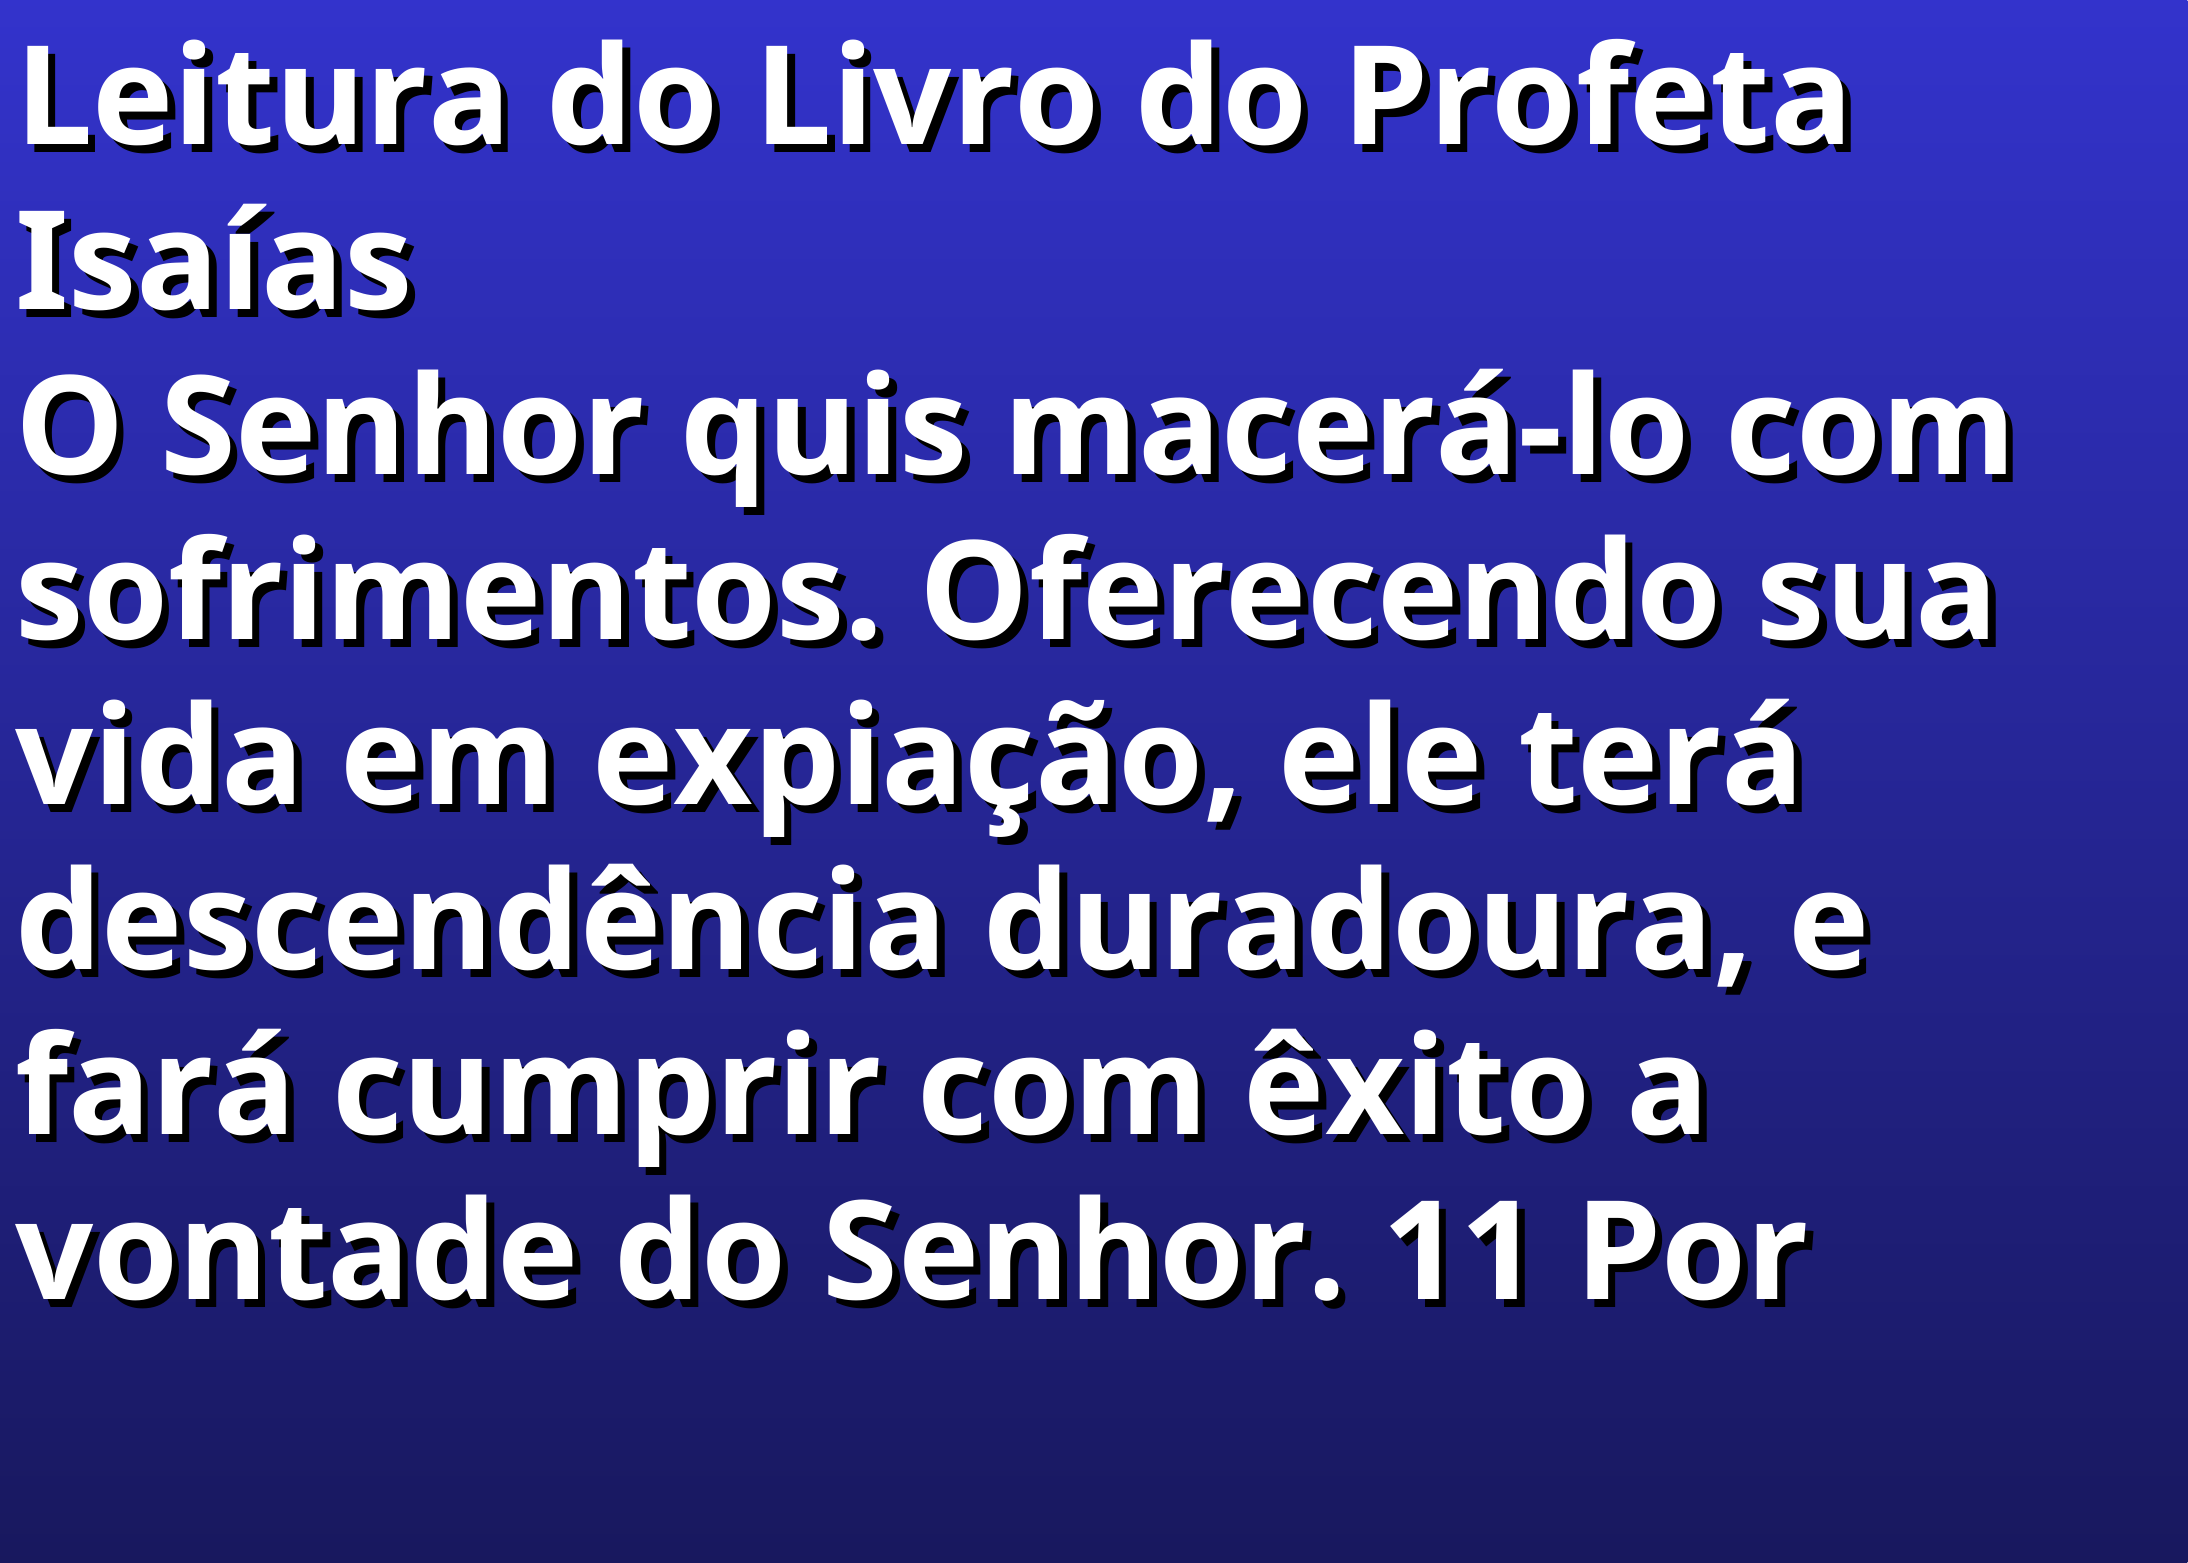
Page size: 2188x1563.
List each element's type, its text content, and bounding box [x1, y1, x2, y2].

text_box Leitura do Livro do Profeta Isaías O Senhor quis macerá-lo com sofrimentos. Oferecendo sua vida em expiação, ele terá descendência duradoura, e fará cumprir com êxito a vontade do Senhor. 11 Por [0, 0, 2188, 1335]
